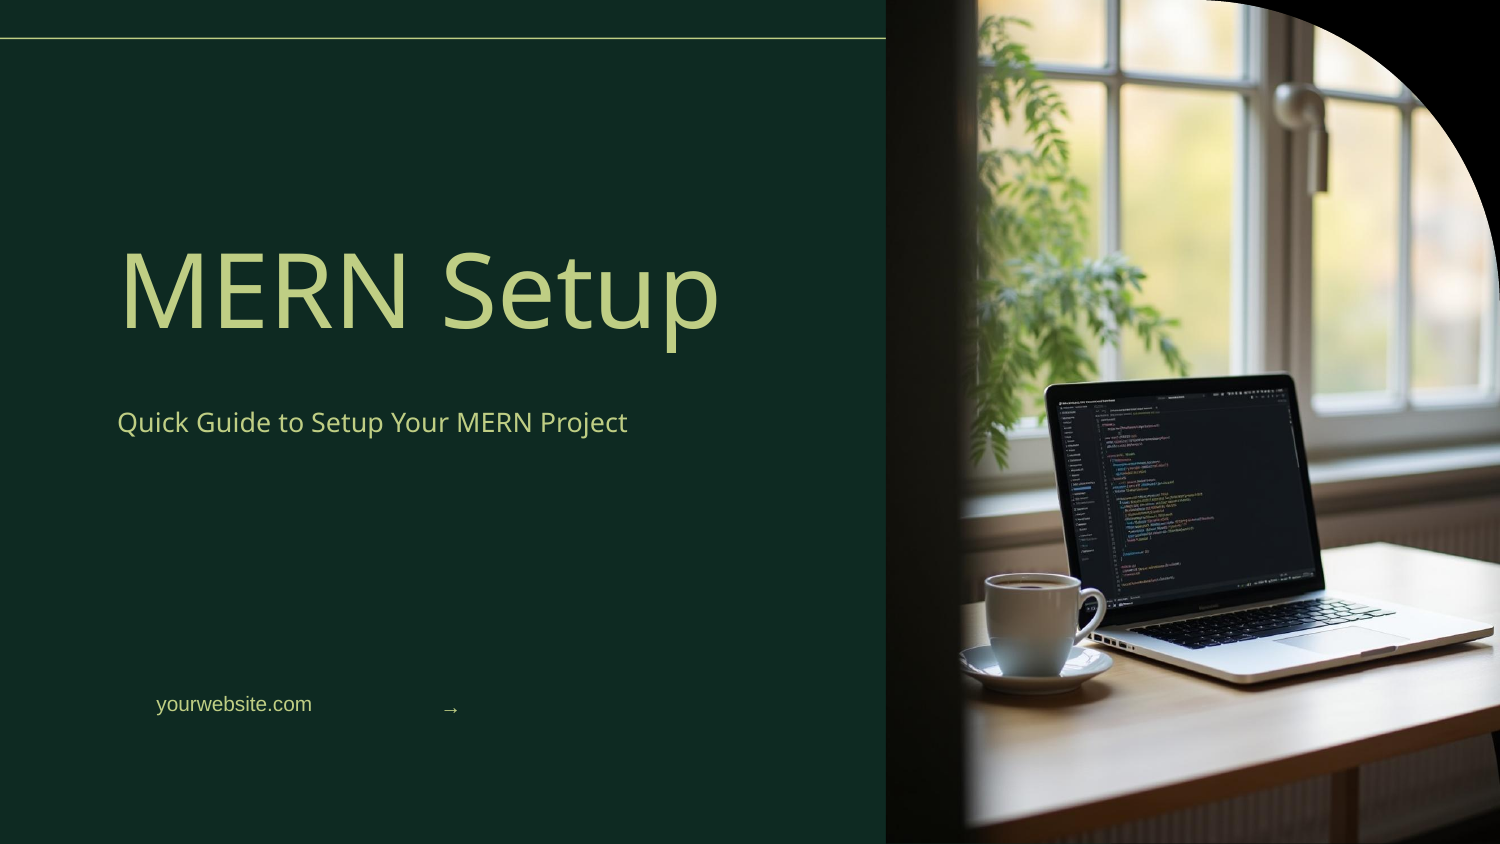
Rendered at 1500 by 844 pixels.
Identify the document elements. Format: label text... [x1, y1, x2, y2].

title MERN Setup [117, 107, 816, 364]
text_box yourwebsite.com [117, 690, 352, 716]
subtitle Quick Guide to Setup Your MERN Project [117, 390, 816, 453]
text_box [885, 0, 1500, 844]
text_box → [364, 693, 538, 719]
